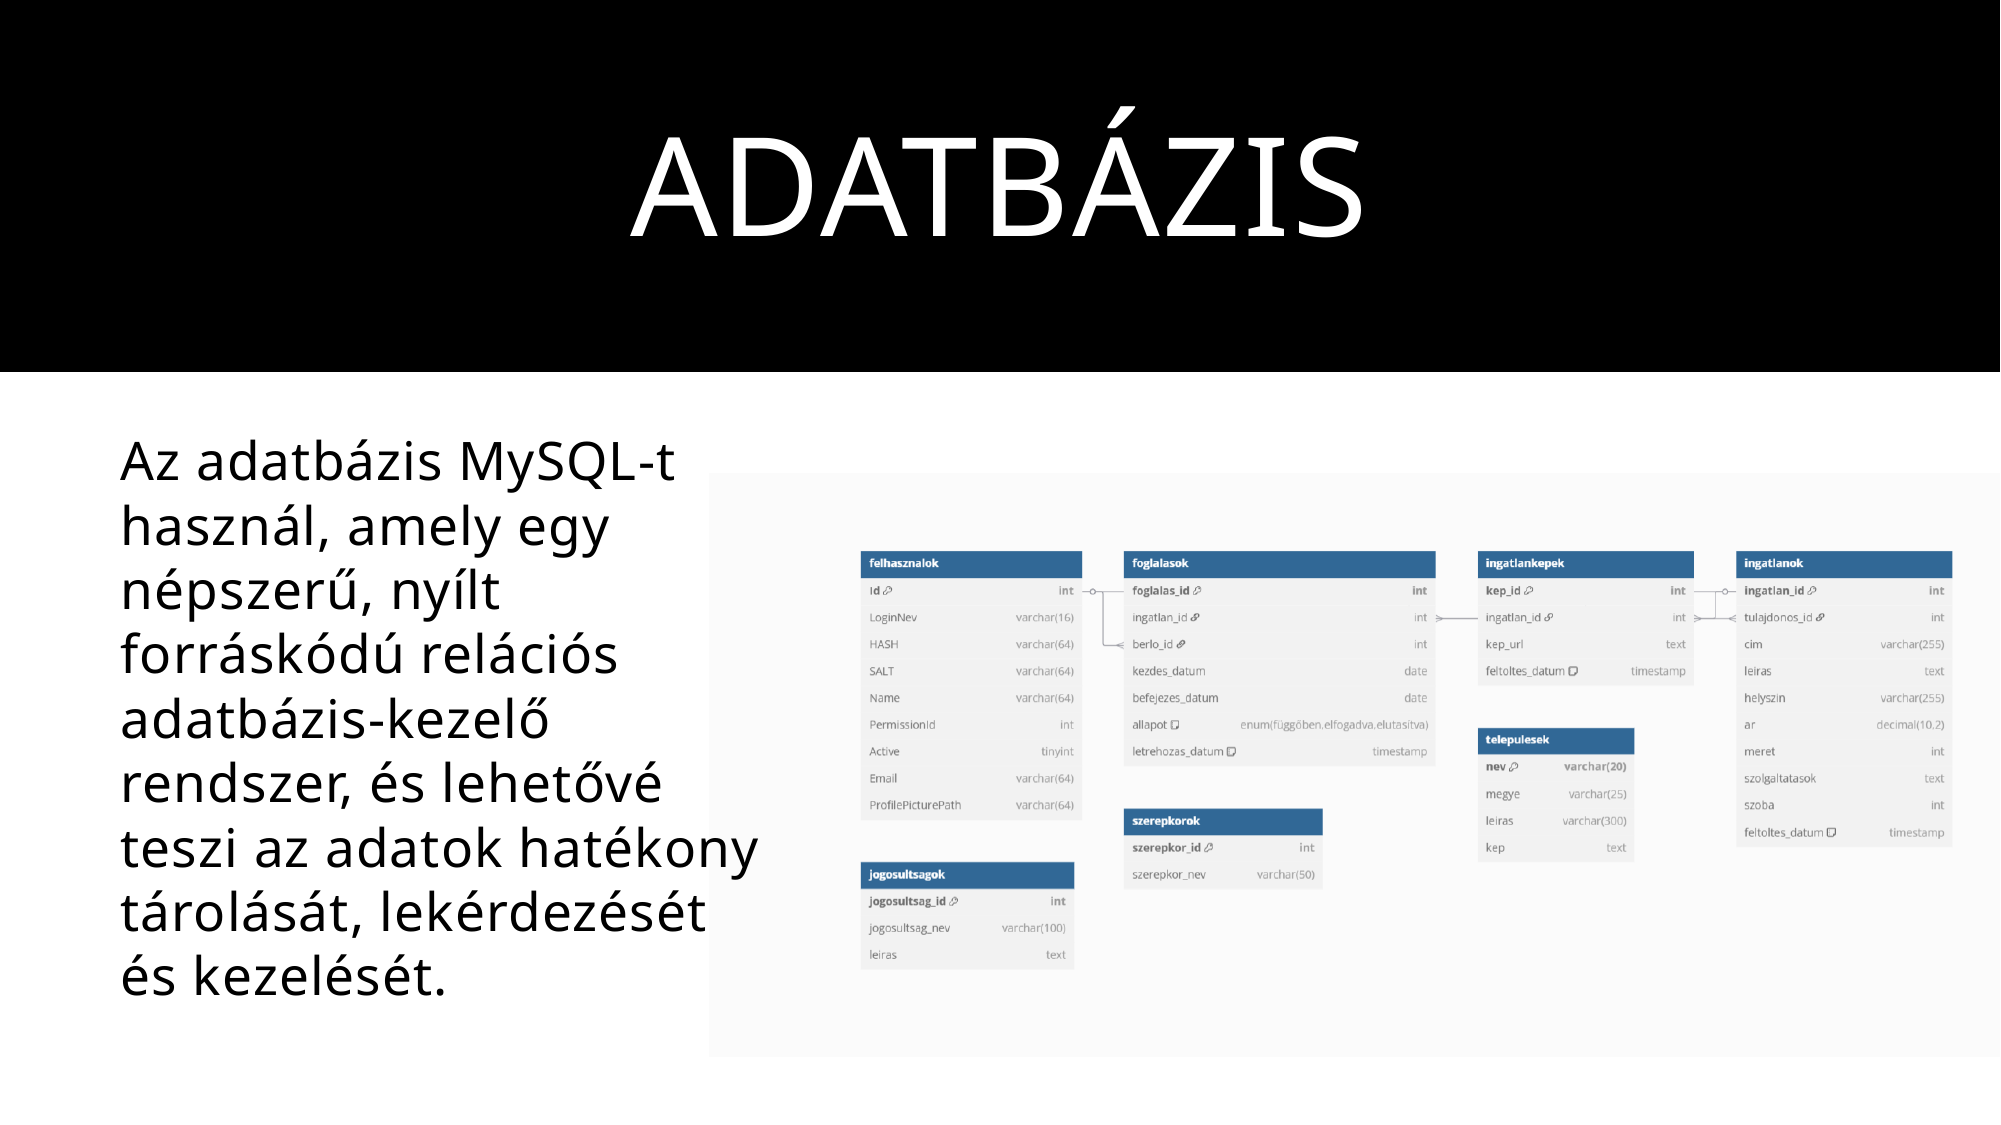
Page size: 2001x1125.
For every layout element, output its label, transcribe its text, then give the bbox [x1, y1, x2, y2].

title Adatbázis [157, 52, 1842, 332]
list Az adatbázis MySQL-t használ, amely egy népszerű, nyílt forráskódú relációs adatbázis-kezelő rendszer, és lehetővé teszi az adatok hatékony tárolását, lekérdezését és kezelését. [105, 419, 781, 1039]
picture [709, 473, 2000, 1057]
